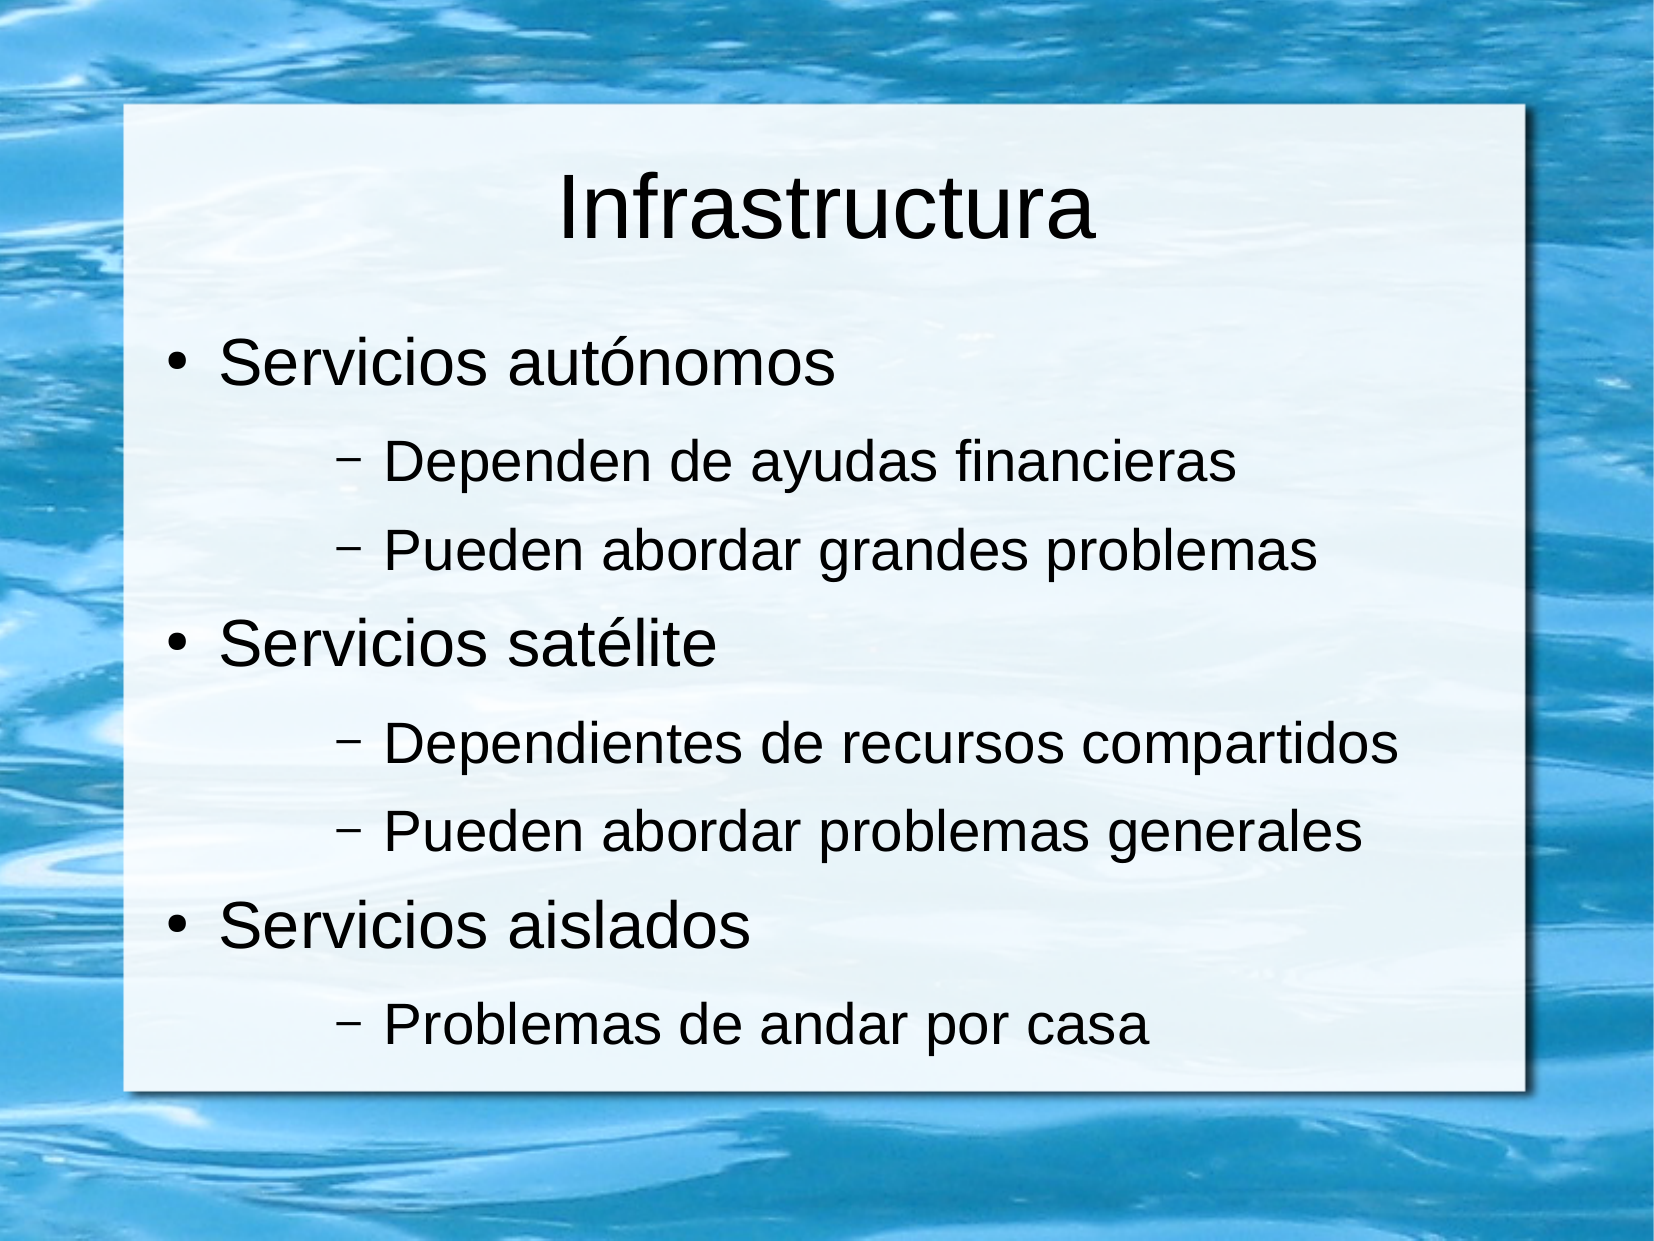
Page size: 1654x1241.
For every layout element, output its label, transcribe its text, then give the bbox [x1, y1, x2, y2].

picture [0, 0, 1654, 1241]
list Servicios autónomos Dependen de ayudas financieras Pueden abordar grandes problemas Servicios satélite Dependientes de recursos compartidos Pueden abordar problemas generales Servicios aislados Problemas de andar por casa [147, 324, 1506, 1129]
title Infrastructura [147, 125, 1506, 288]
